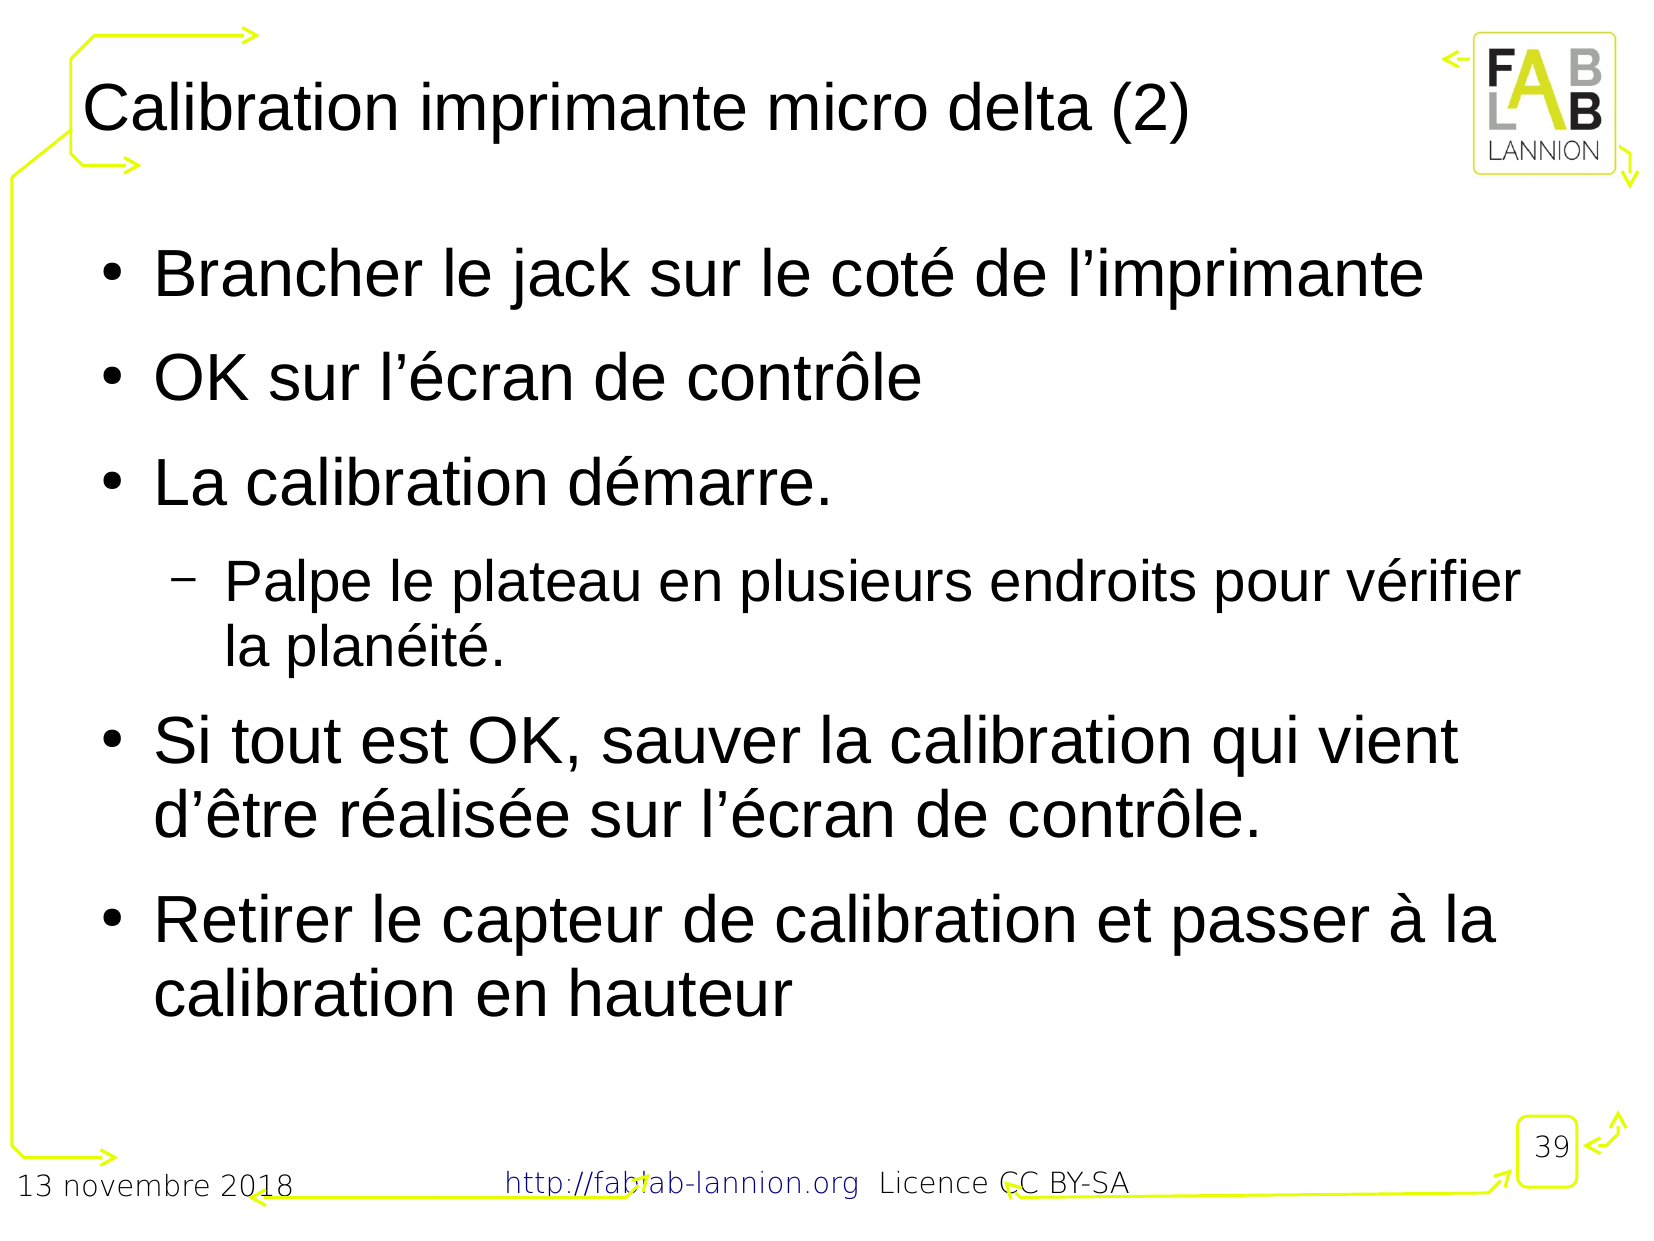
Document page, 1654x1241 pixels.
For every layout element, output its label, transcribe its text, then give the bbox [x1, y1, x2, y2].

picture [1470, 29, 1619, 178]
list Brancher le jack sur le coté de l’imprimante OK sur l’écran de contrôle La calibration démarre. Palpe le plateau en plusieurs endroits pour vérifier la planéité. Si tout est OK, sauver la calibration qui vient d’être réalisée sur l’écran de contrôle. Retirer le capteur de calibration et passer à la calibration en hauteur [82, 236, 1571, 1045]
title Calibration imprimante micro delta (2) [82, 49, 1441, 166]
